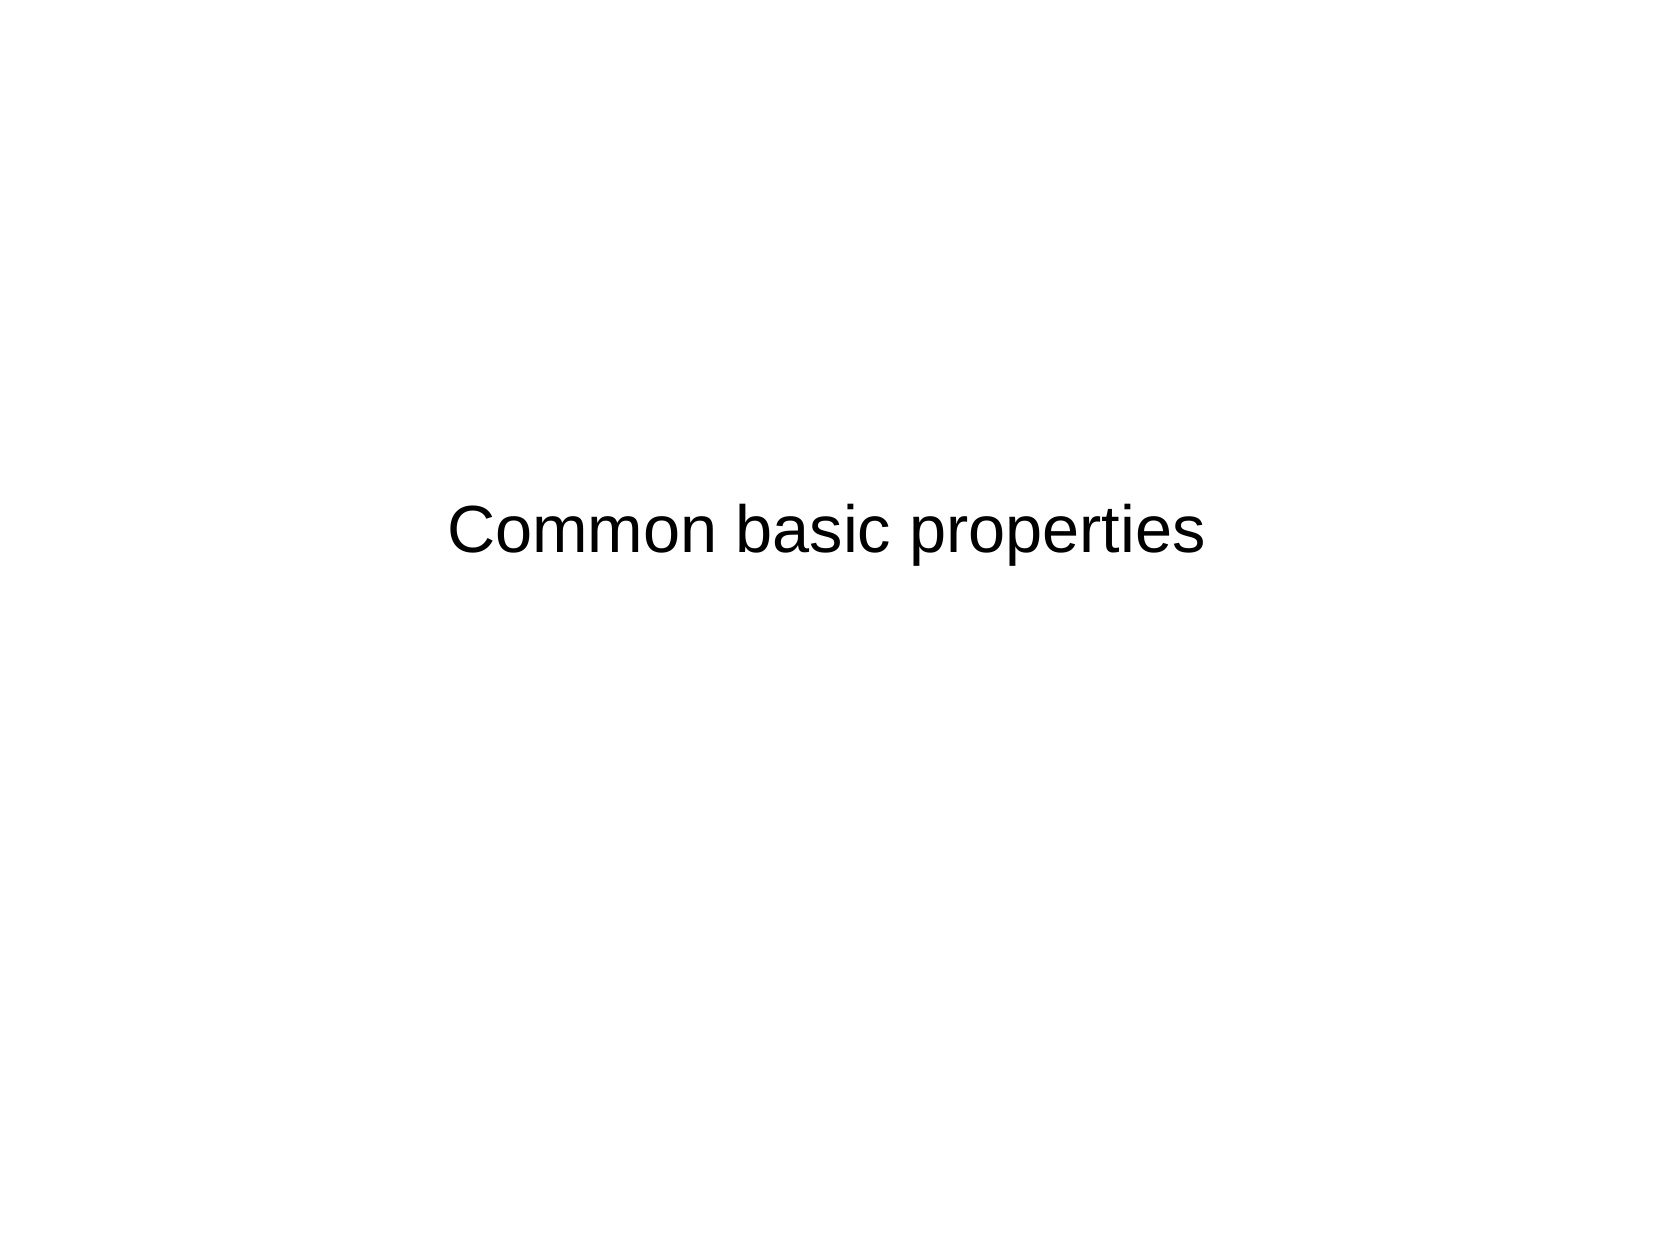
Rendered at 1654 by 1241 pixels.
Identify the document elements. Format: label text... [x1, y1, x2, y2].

subtitle Common basic properties [82, 49, 1571, 1010]
